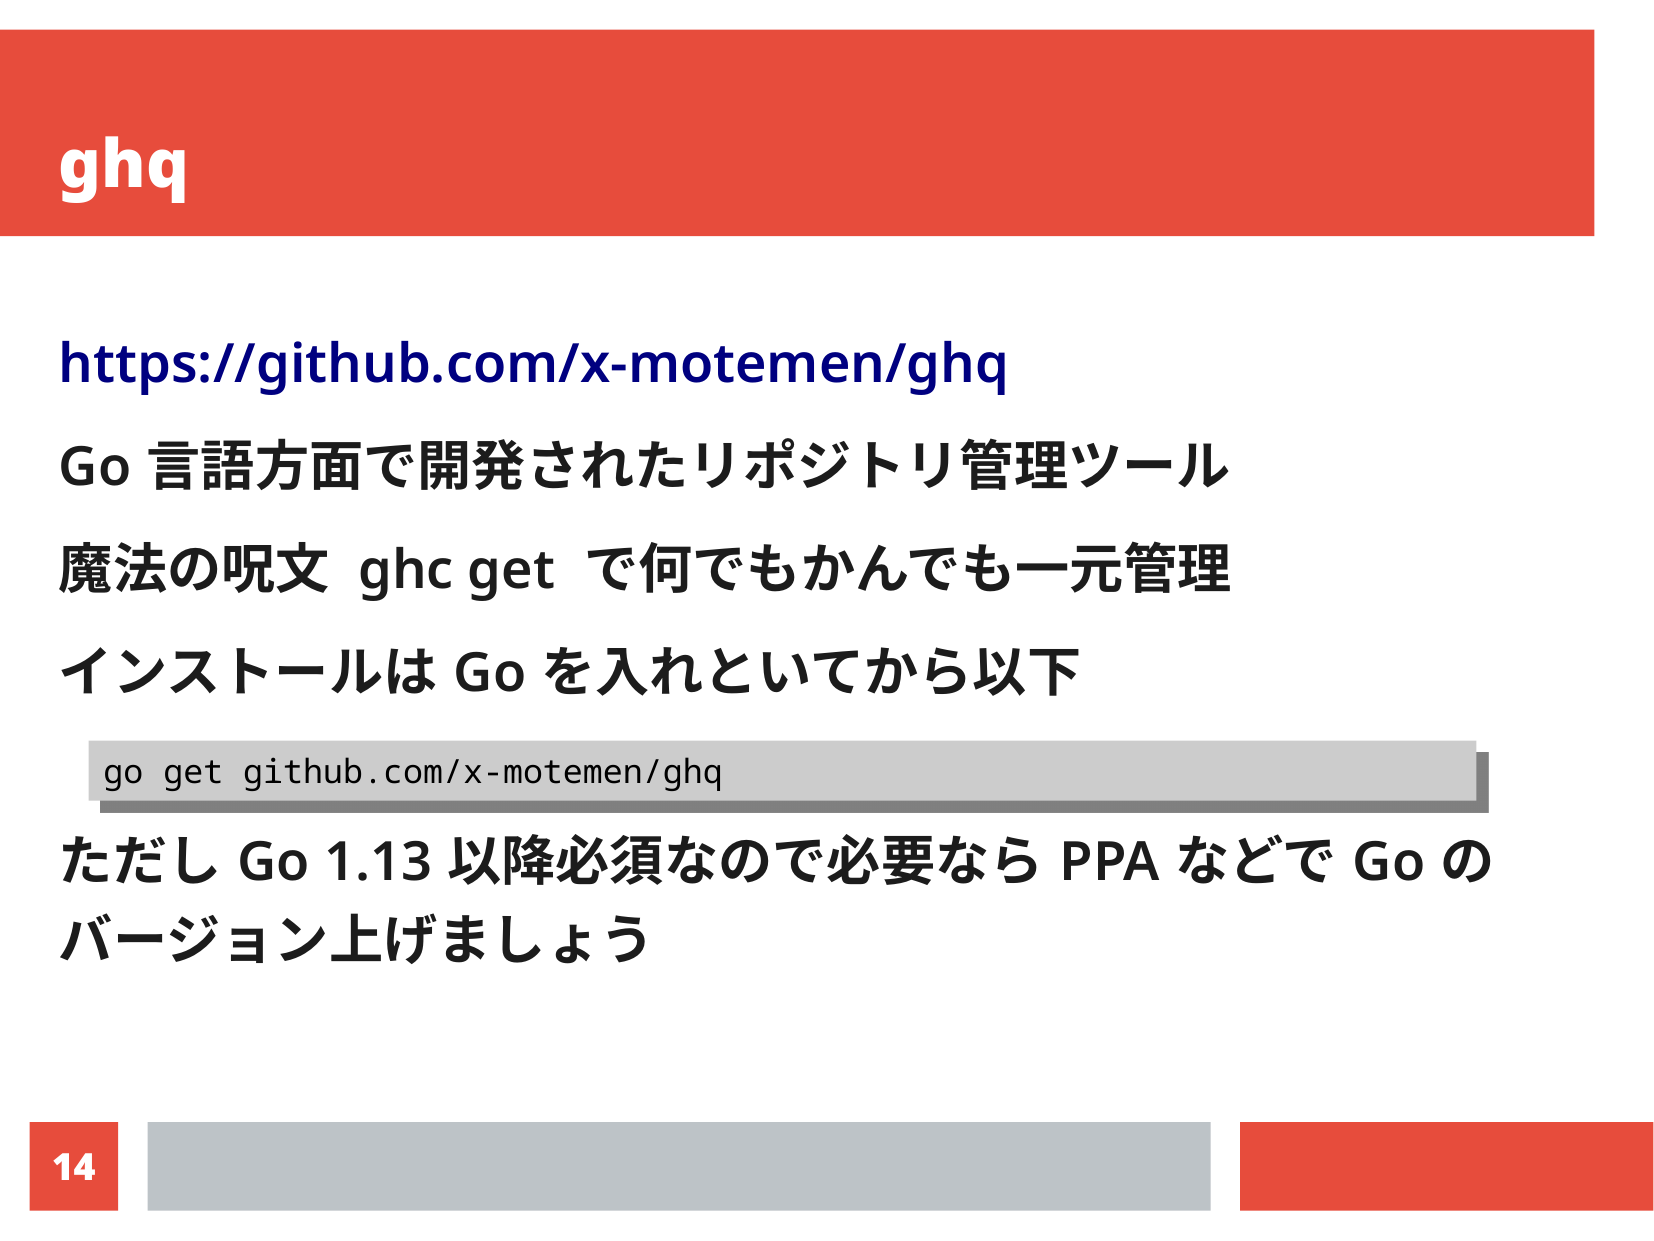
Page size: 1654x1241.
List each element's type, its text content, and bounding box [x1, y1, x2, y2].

list https://github.com/x-motemen/ghq Go言語方面で開発されたリポジトリ管理ツール 魔法の呪文 ghc get で何でもかんでも一元管理 インストールはGoを入れといてから以下 ただしGo 1.13以降必須なので必要ならPPAなどでGoのバージョン上げましょう [59, 324, 1565, 1093]
title ghq [59, 59, 1595, 207]
text_box go get github.com/x-motemen/ghq [88, 740, 1477, 798]
